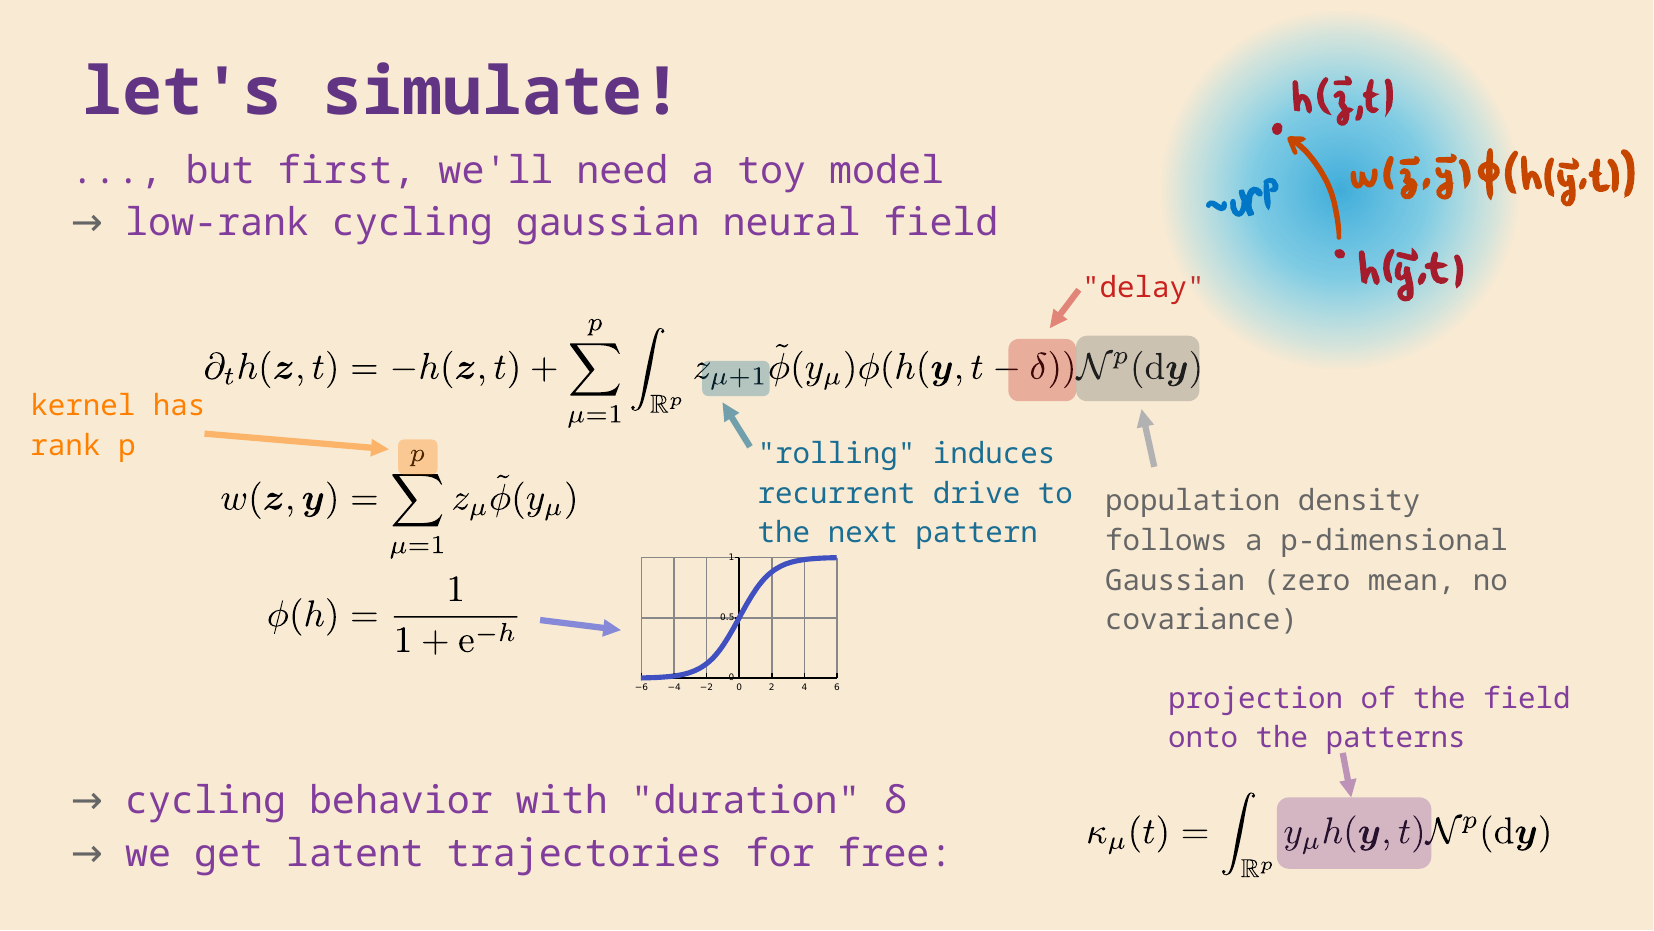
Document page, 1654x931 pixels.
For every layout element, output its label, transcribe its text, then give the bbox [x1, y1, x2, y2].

text_box [566, 481, 575, 519]
text_box [490, 483, 511, 518]
text_box [443, 350, 453, 389]
text_box [455, 361, 475, 380]
text_box [995, 338, 1067, 402]
text_box [1088, 826, 1107, 844]
text_box [433, 535, 443, 554]
text_box projection of the field onto the patterns [1153, 669, 1593, 828]
picture [1158, 9, 1635, 372]
text_box [305, 600, 324, 627]
text_box [694, 352, 790, 397]
text_box [631, 327, 665, 411]
text_box [919, 350, 929, 389]
text_box [251, 481, 261, 519]
text_box [1260, 861, 1272, 874]
text_box [1131, 815, 1140, 853]
text_box [479, 374, 485, 386]
text_box [514, 481, 524, 519]
text_box [650, 394, 669, 413]
text_box [205, 352, 225, 376]
text_box [261, 350, 271, 376]
text_box [526, 493, 545, 518]
list ..., but first, we'll need a toy model low-rank cycling gaussian neural field cycling behavior with "duration" δ we get latent trajectories for free: [70, 141, 1237, 880]
text_box "delay" [1067, 258, 1432, 453]
text_box [390, 541, 407, 559]
text_box [896, 352, 915, 380]
text_box [221, 493, 247, 511]
text_box [845, 350, 854, 389]
text_box [1143, 819, 1154, 844]
text_box [1108, 837, 1125, 855]
text_box [1222, 828, 1243, 876]
text_box [494, 355, 506, 380]
text_box [298, 374, 303, 386]
text_box [264, 492, 283, 510]
text_box [327, 598, 336, 636]
text_box [268, 600, 289, 634]
text_box [420, 352, 439, 380]
text_box [449, 576, 462, 602]
text_box [1482, 828, 1492, 853]
text_box [587, 318, 602, 336]
text_box [302, 492, 324, 518]
title let's simulate! [82, 42, 1158, 141]
text_box [276, 361, 293, 380]
text_box [292, 598, 302, 636]
text_box "rolling" induces recurrent drive to the next pattern [742, 424, 1108, 619]
text_box [397, 627, 410, 652]
text_box population density follows a p-dimensional Gaussian (zero mean, no covariance) [1090, 471, 1558, 631]
text_box [392, 439, 443, 527]
text_box [453, 493, 469, 511]
text_box [312, 355, 324, 380]
text_box [239, 352, 255, 376]
text_box [775, 343, 789, 348]
text_box [971, 355, 983, 380]
text_box [1157, 828, 1167, 853]
text_box [1276, 828, 1436, 869]
text_box [288, 505, 293, 517]
text_box [327, 350, 336, 389]
text_box [931, 361, 953, 387]
text_box [1076, 335, 1200, 402]
text_box [1439, 828, 1453, 845]
text_box [499, 622, 515, 642]
text_box [568, 410, 584, 428]
text_box kernel has rank p [15, 376, 282, 464]
text_box [824, 372, 840, 391]
text_box [1241, 859, 1260, 878]
text_box [224, 368, 234, 376]
picture [626, 548, 852, 699]
text_box [570, 343, 620, 396]
text_box [1515, 828, 1537, 851]
text_box [883, 350, 893, 389]
text_box [805, 362, 823, 387]
text_box [1494, 828, 1514, 844]
text_box [859, 352, 879, 387]
text_box [496, 474, 510, 479]
text_box [956, 374, 962, 386]
text_box [327, 481, 336, 519]
text_box [459, 635, 474, 653]
text_box [508, 350, 518, 389]
text_box [793, 350, 803, 389]
text_box [545, 503, 561, 521]
text_box [1539, 828, 1549, 853]
text_box [470, 503, 486, 521]
text_box [531, 356, 557, 382]
text_box [610, 405, 621, 423]
text_box [422, 630, 448, 655]
text_box [669, 397, 682, 409]
